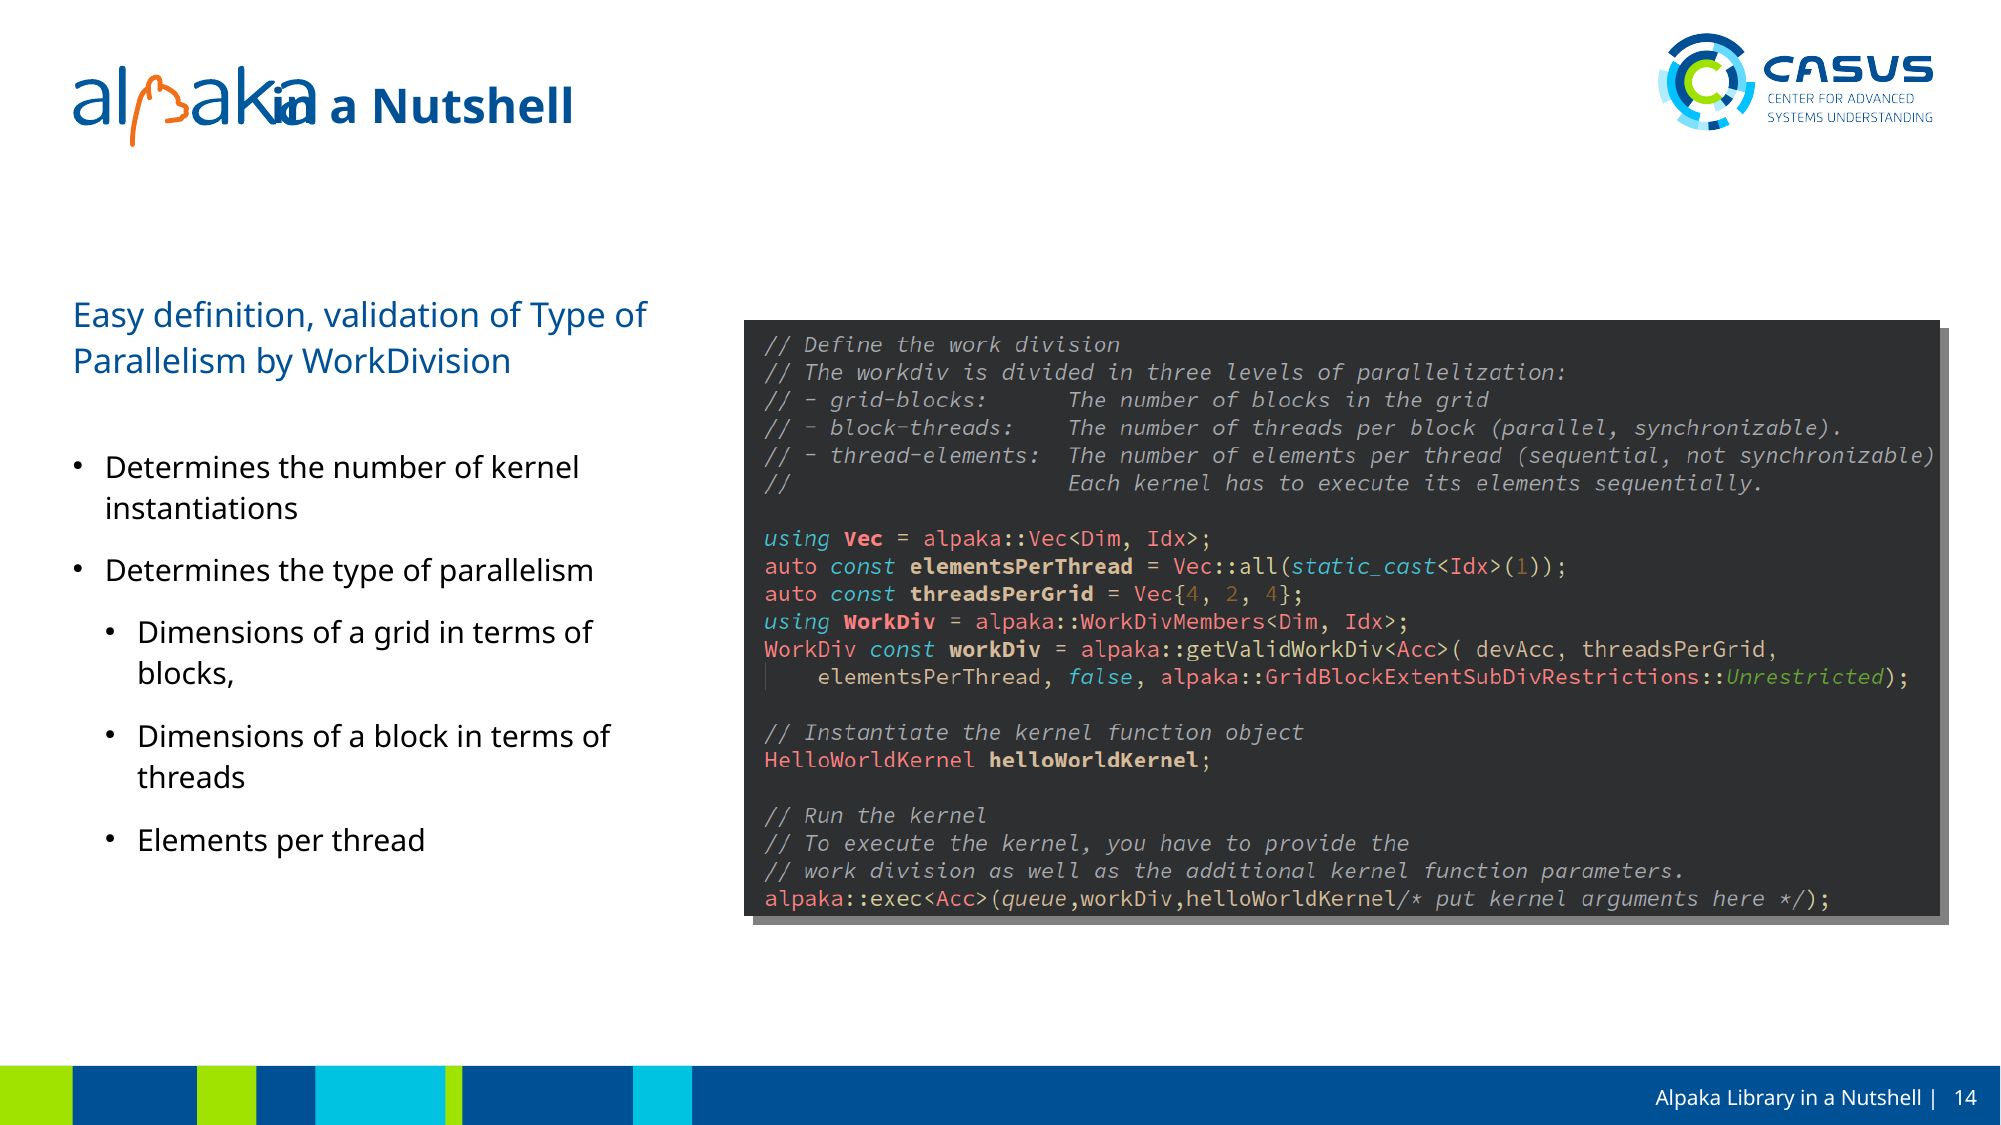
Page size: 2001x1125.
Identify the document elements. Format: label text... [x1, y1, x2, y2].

title in a Nutshell [317, 70, 709, 139]
picture [1658, 33, 1933, 131]
picture [72, 64, 317, 148]
picture [744, 320, 1940, 916]
list Easy definition, validation of Type of Parallelism by WorkDivision Determines the number of kernel instantiations Determines the type of parallelism Dimensions of a grid in terms of blocks, Dimensions of a block in terms of threads Elements per thread [72, 198, 697, 861]
